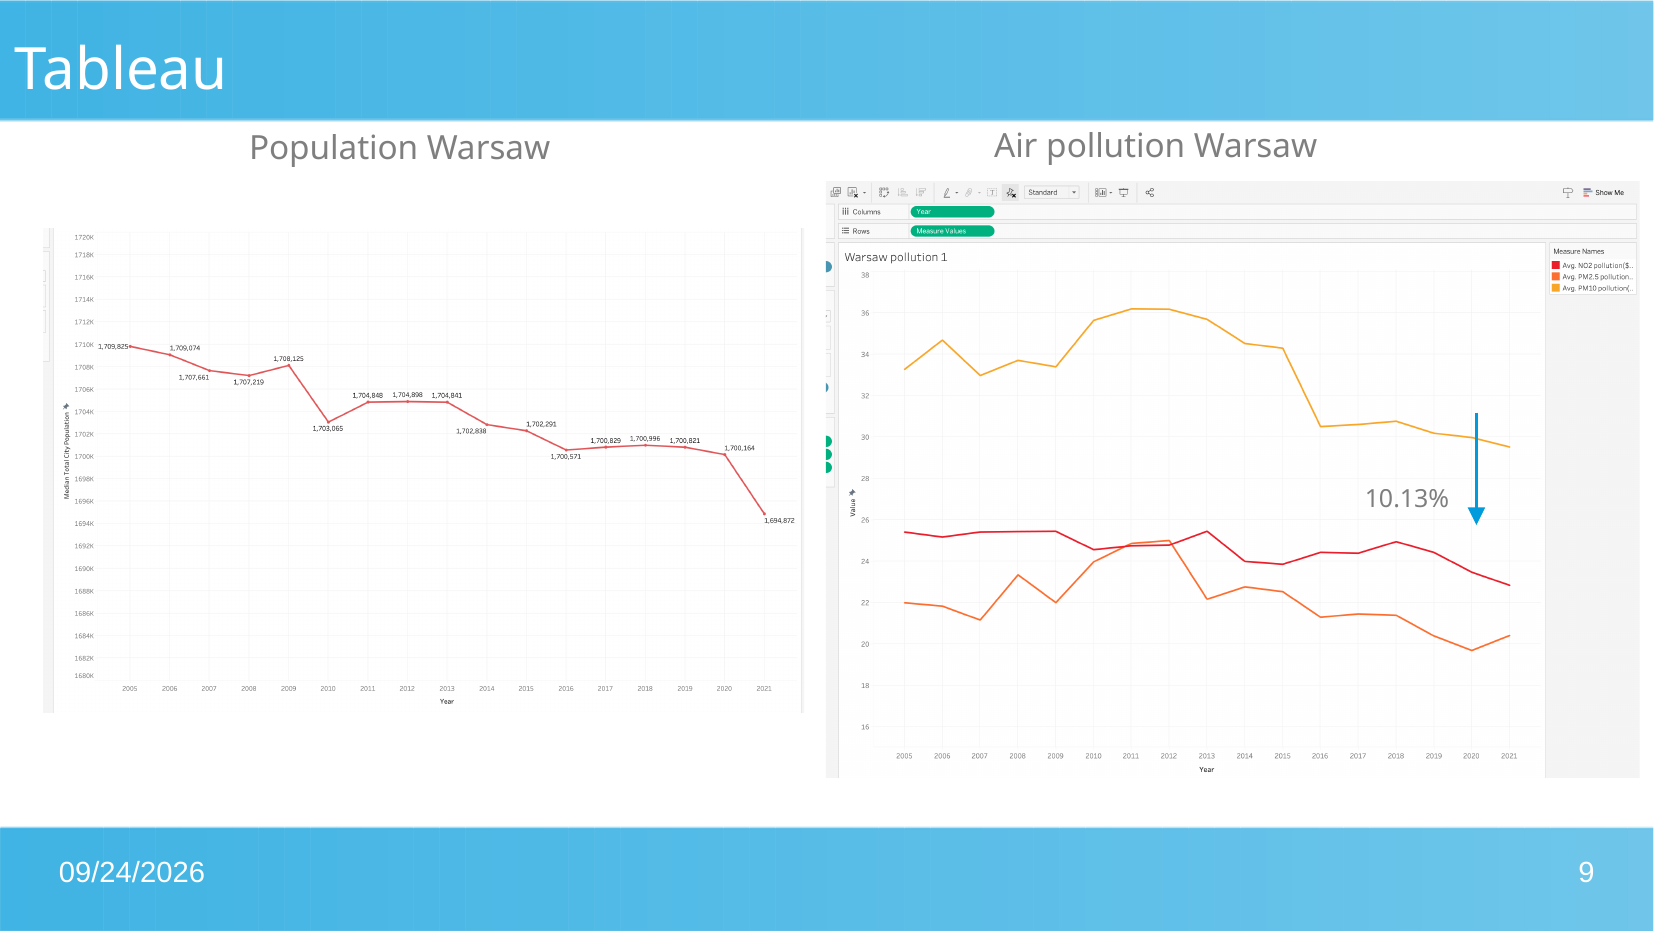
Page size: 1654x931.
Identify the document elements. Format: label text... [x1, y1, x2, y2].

text_box Tableau [0, 20, 826, 113]
picture [825, 178, 1640, 778]
picture [43, 228, 805, 713]
text_box Air pollution Warsaw [979, 114, 1649, 220]
text_box 10.13% [1350, 473, 1538, 559]
text_box Population Warsaw [234, 116, 904, 202]
